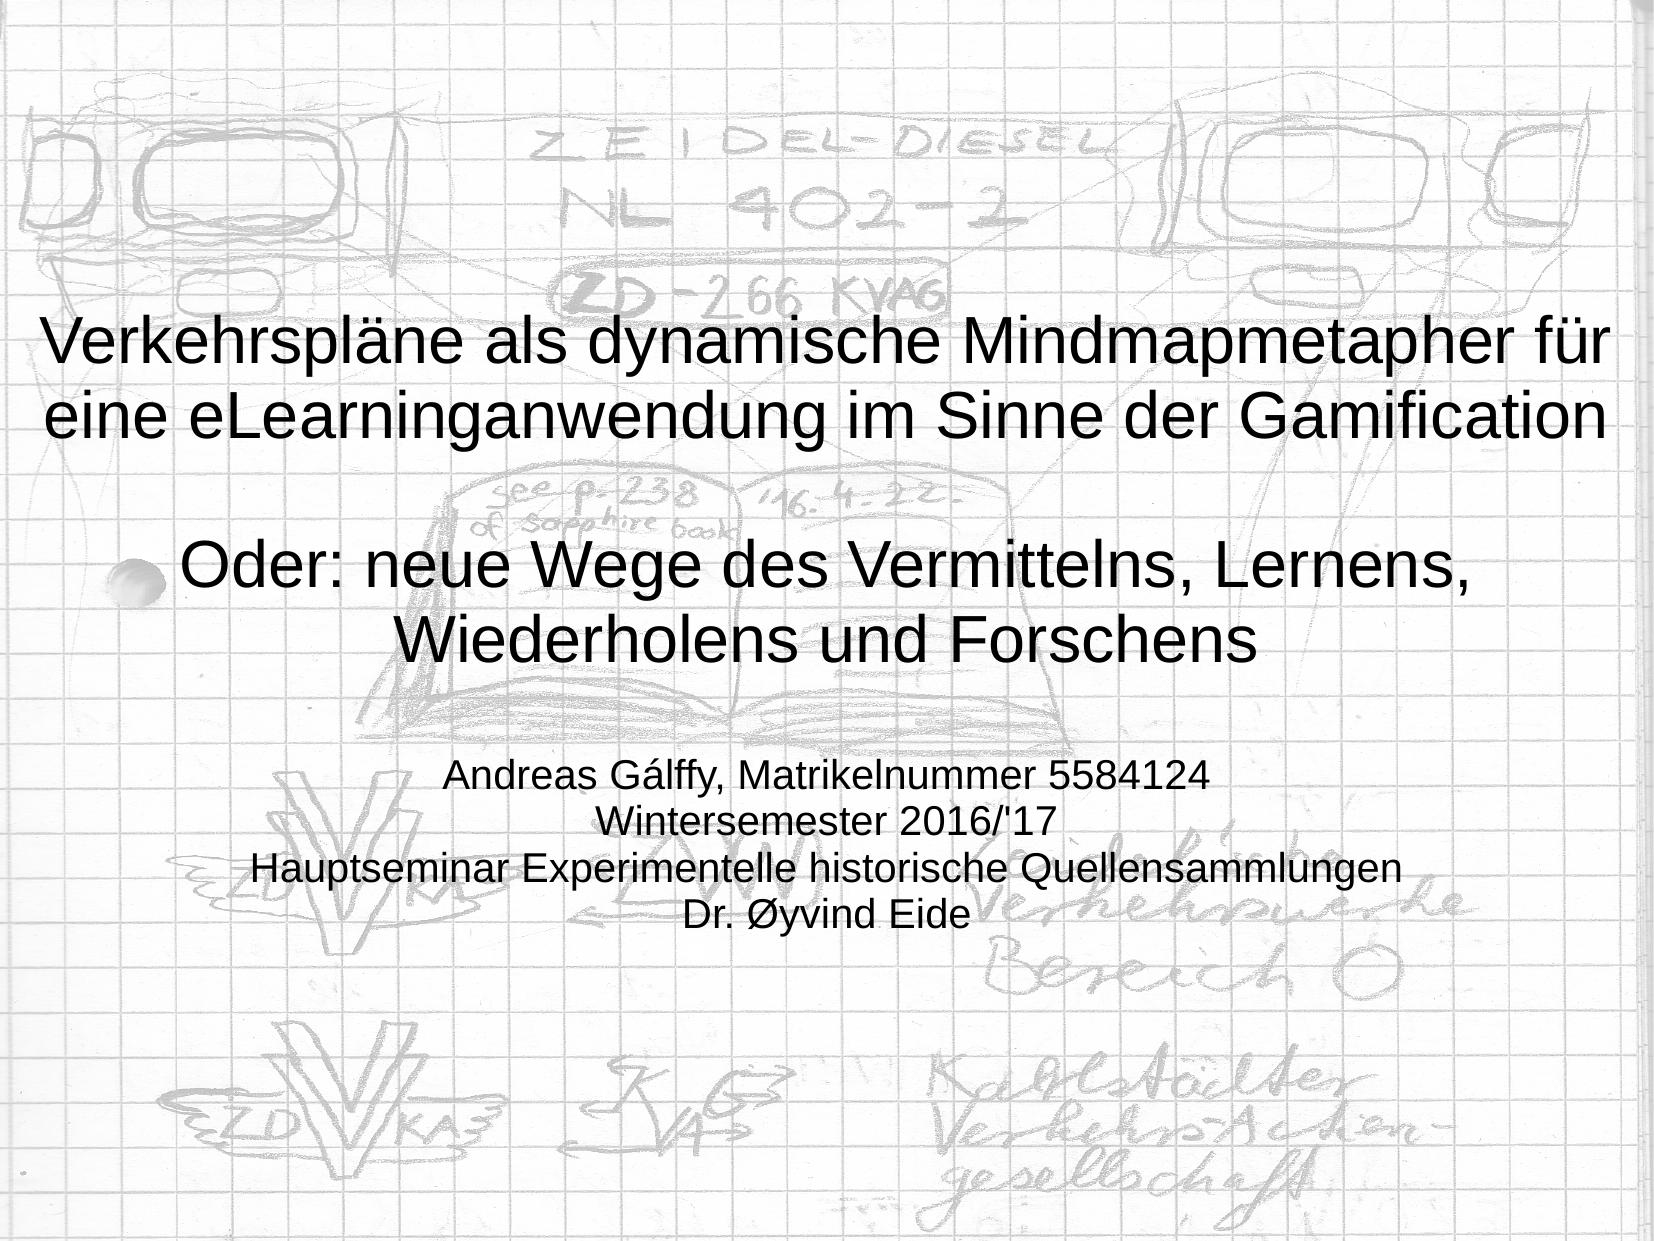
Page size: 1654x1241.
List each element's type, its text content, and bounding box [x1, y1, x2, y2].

subtitle Verkehrspläne als dynamische Mindmapmetapher für eine eLearninganwendung im Sinne der Gamification Oder: neue Wege des Vermittelns, Lernens, Wiederholens und Forschens Andreas Gálffy, Matrikelnummer 5584124 Wintersemester 2016/'17 Hauptseminar Experimentelle historische Quellensammlungen Dr. Øyvind Eide [0, 0, 1654, 1241]
